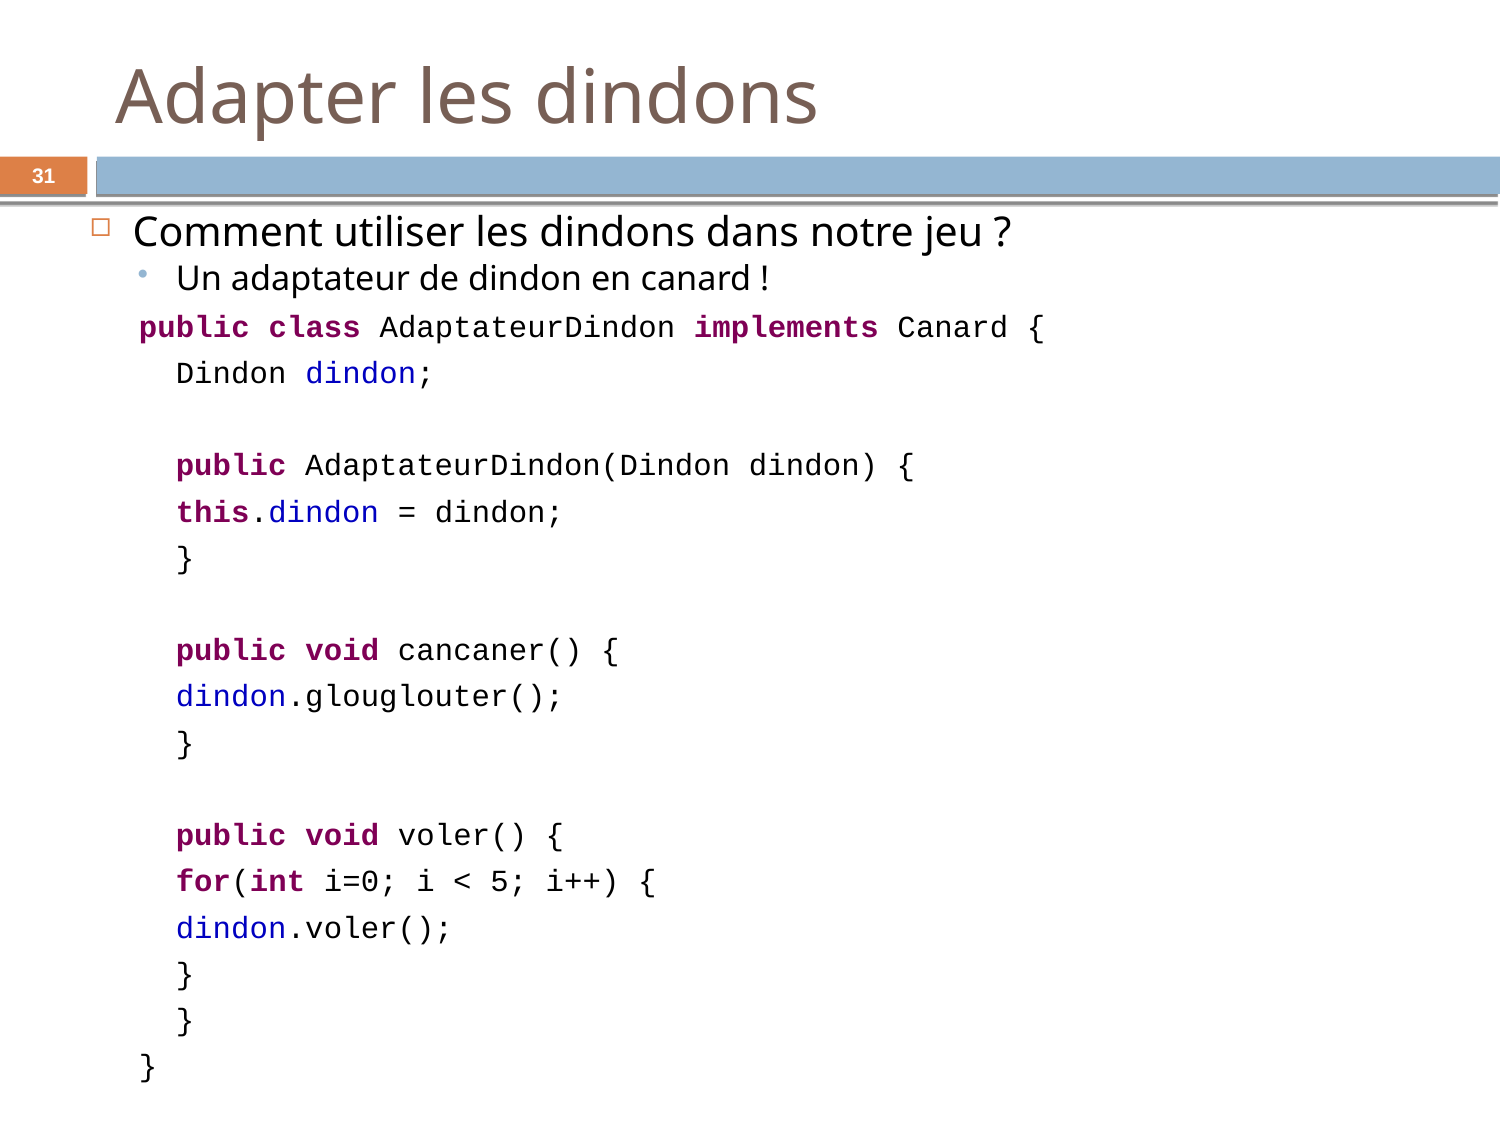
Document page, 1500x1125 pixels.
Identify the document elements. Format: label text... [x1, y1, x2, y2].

slide_number <numéro> [0, 155, 88, 196]
title Adapter les dindons [100, 37, 1438, 149]
list Comment utiliser les dindons dans notre jeu ? Un adaptateur de dindon en canard ! public class AdaptateurDindon implements Canard { Dindon dindon; public AdaptateurDindon(Dindon dindon) { this.dindon = dindon; } public void cancaner() { dindon.glouglouter(); } public void voler() { for(int i=0; i < 5; i++) { dindon.voler(); } } } [75, 208, 1425, 1094]
